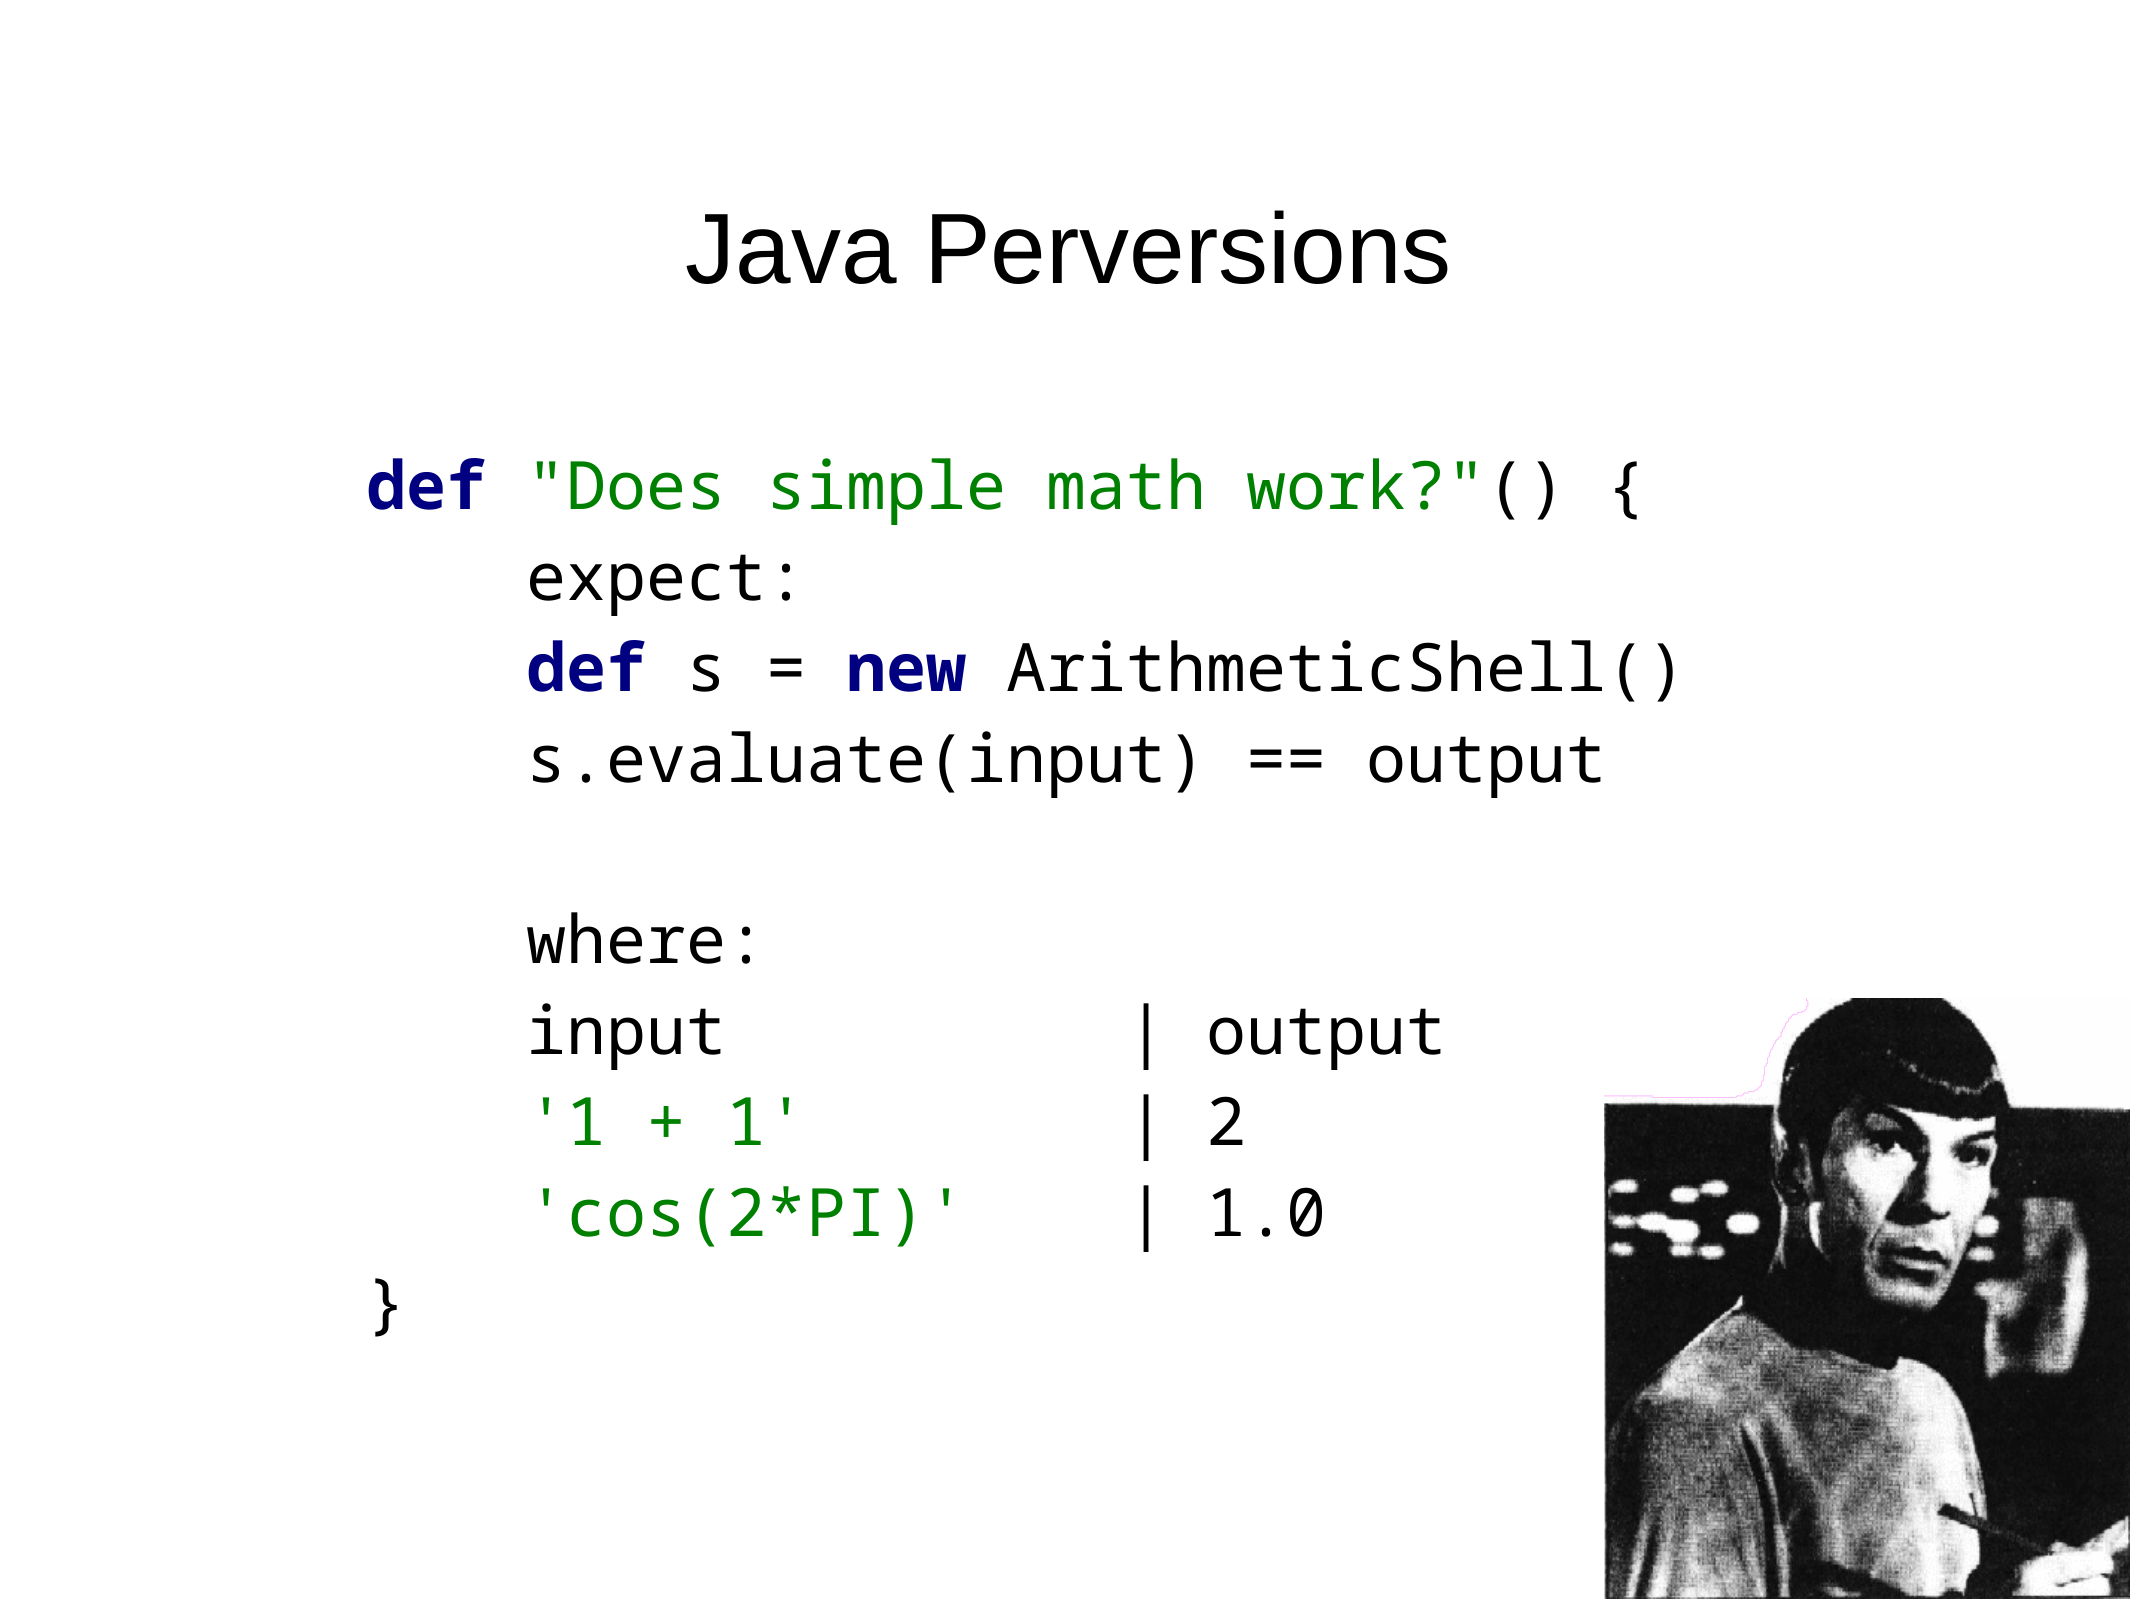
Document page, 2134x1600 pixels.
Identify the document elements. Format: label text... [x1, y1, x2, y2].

picture [1604, 998, 2130, 1599]
subtitle def "Does simple math work?"() { expect: def s = new ArithmeticShell() s.evaluate(input) == output where: input | output '1 + 1' | 2 'cos(2*PI)' | 1.0 } [366, 371, 1767, 1413]
title Java Perversions [62, 193, 2075, 305]
